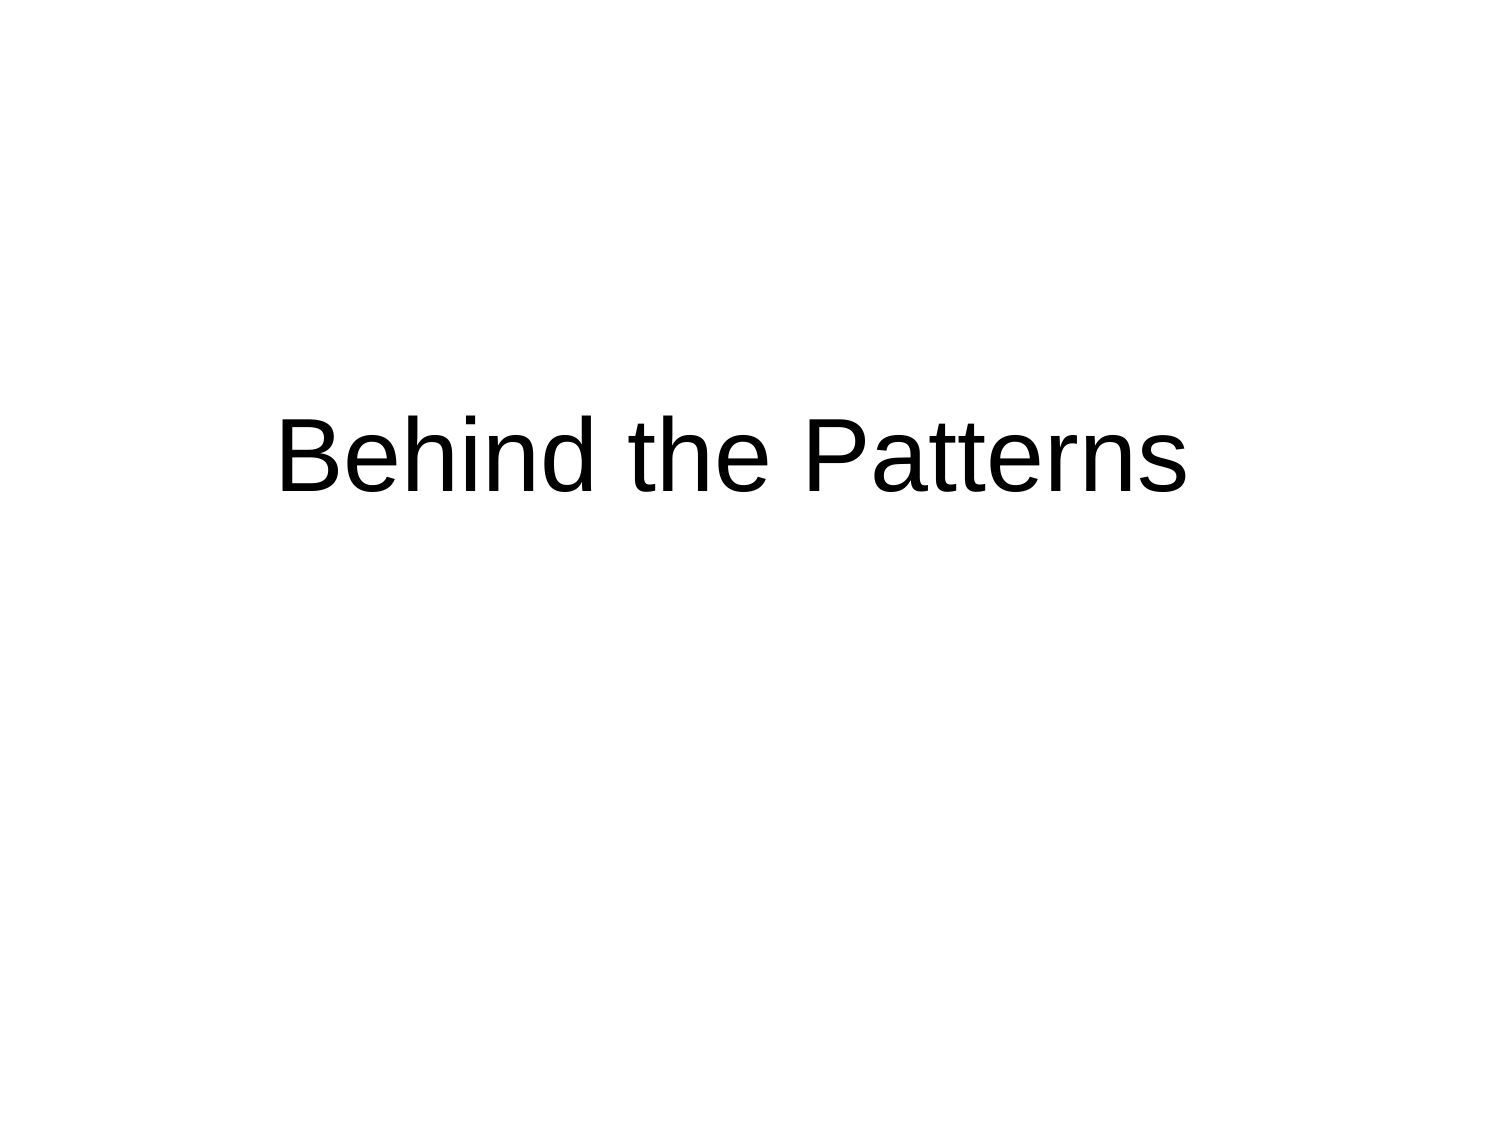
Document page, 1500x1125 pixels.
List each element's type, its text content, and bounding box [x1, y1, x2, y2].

text_box Behind the Patterns [129, 389, 1335, 522]
